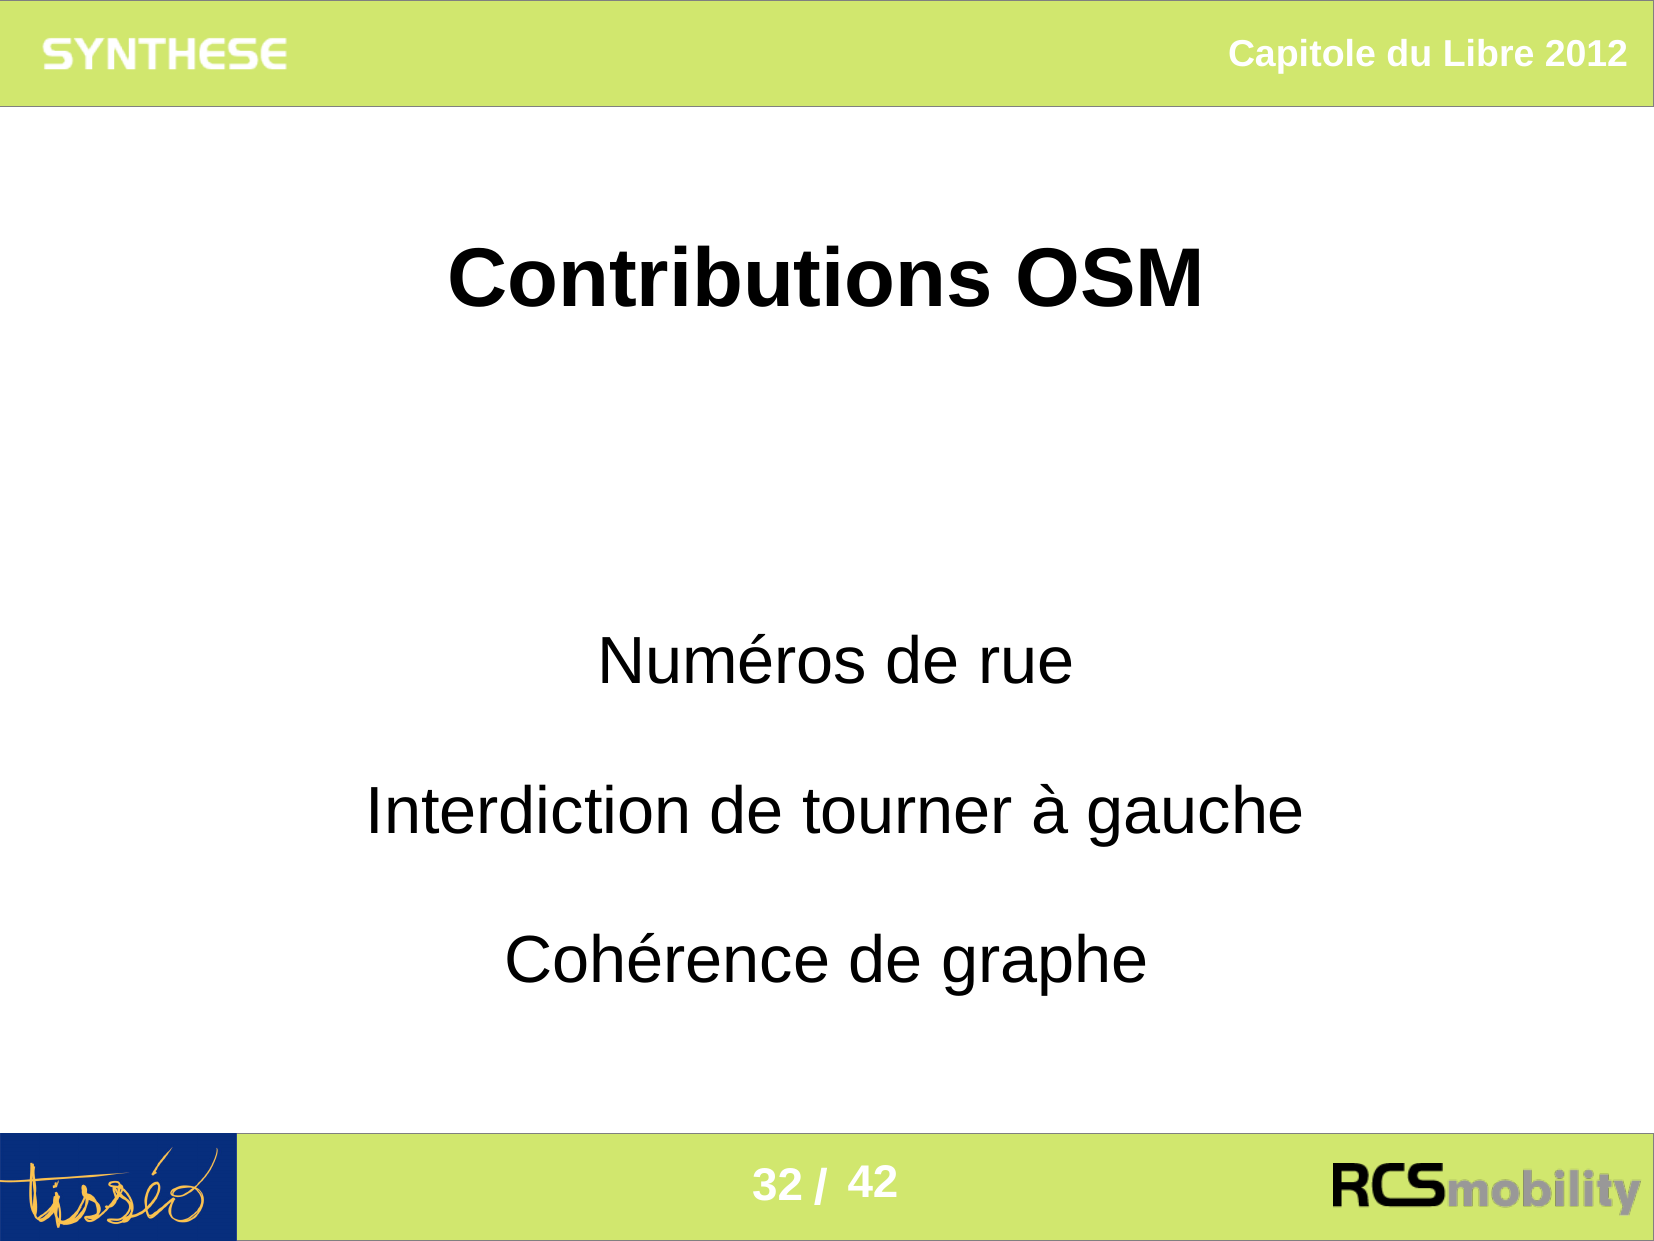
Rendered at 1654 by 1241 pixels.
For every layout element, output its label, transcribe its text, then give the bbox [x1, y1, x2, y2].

picture [41, 35, 292, 73]
text_box / [237, 1133, 1654, 1241]
picture [1333, 1163, 1642, 1217]
text_box 42 [832, 1149, 968, 1229]
picture [0, 1133, 237, 1241]
subtitle Contributions OSM Numéros de rue Interdiction de tourner à gauche Cohérence de graphe [82, 141, 1571, 1087]
text_box <numéro> [566, 1151, 818, 1241]
text_box Capitole du Libre 2012 [0, 0, 1654, 107]
